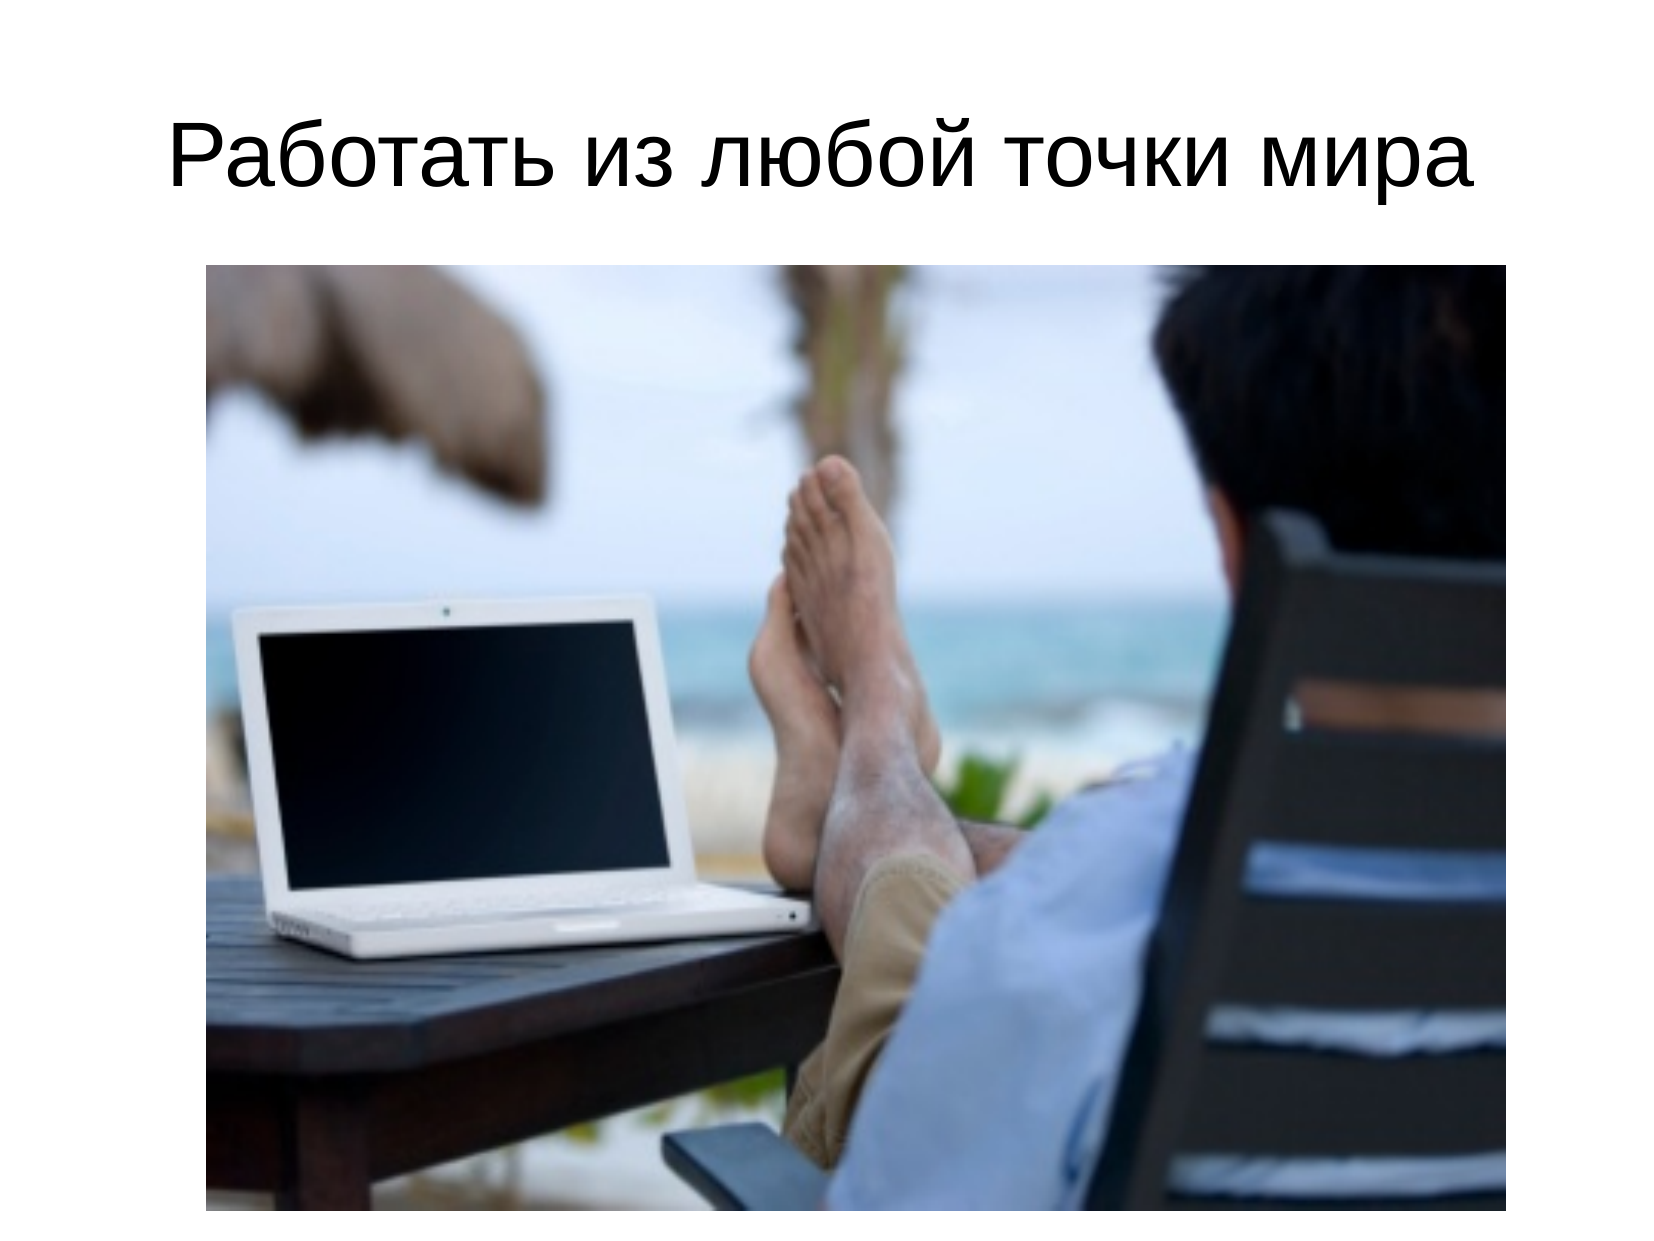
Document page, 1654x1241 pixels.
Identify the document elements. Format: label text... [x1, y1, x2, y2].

picture [206, 265, 1506, 1211]
title Работать из любой точки мира [76, 59, 1566, 252]
